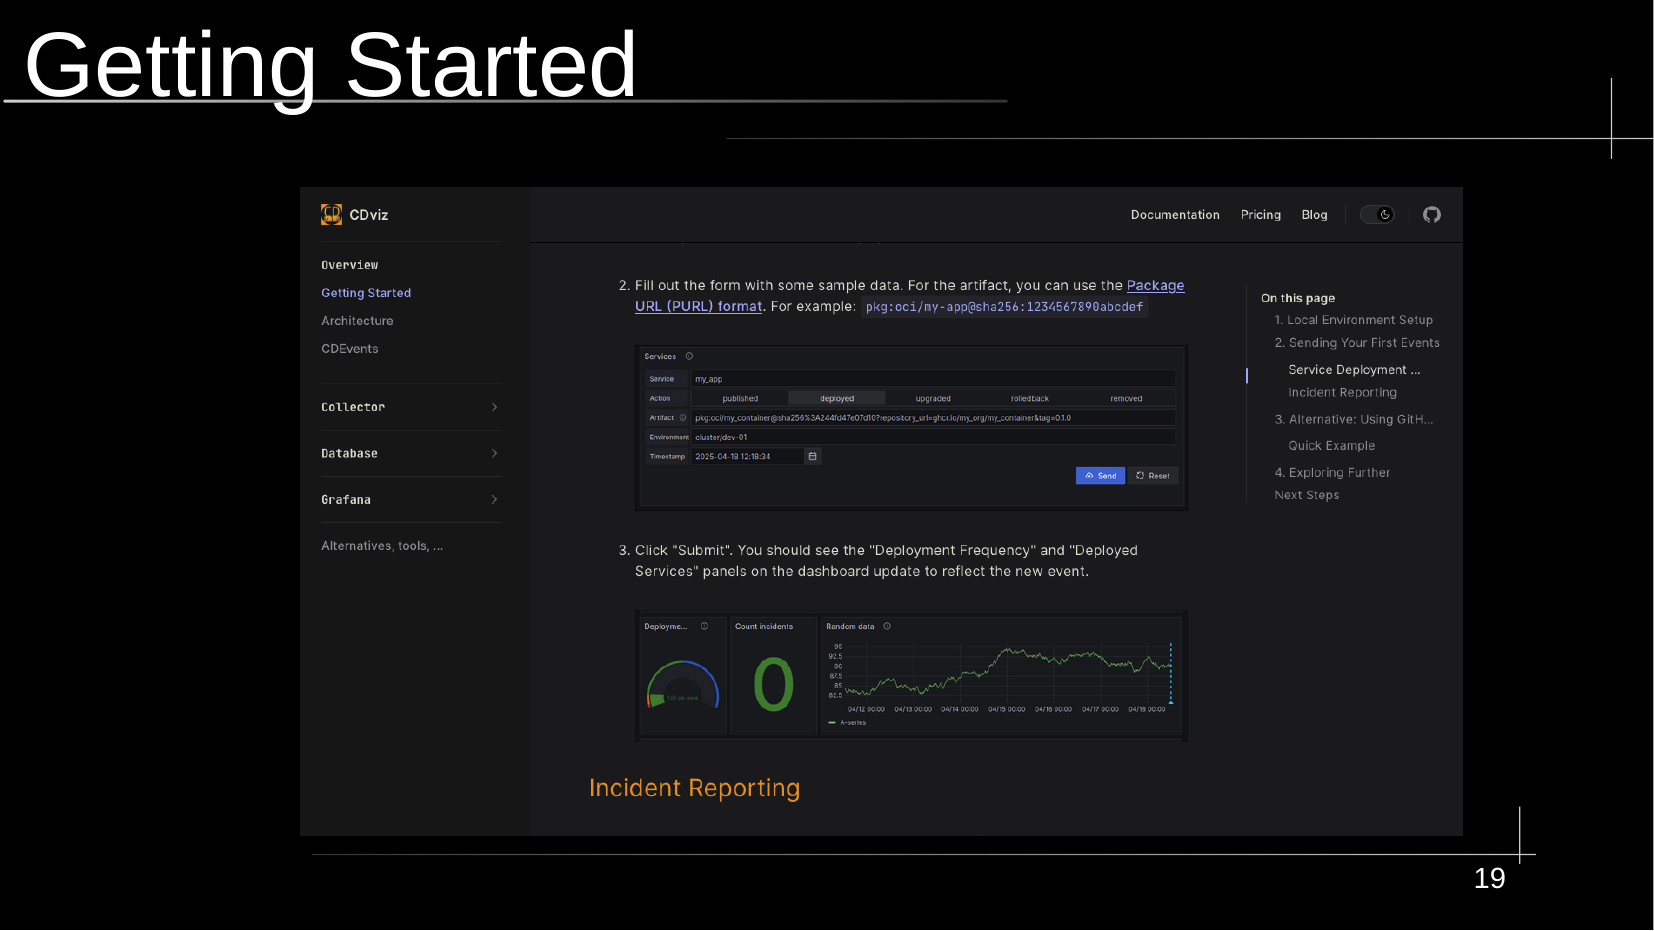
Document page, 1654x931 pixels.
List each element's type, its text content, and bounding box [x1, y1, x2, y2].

title Getting Started [23, 11, 1589, 119]
picture [300, 187, 1463, 836]
